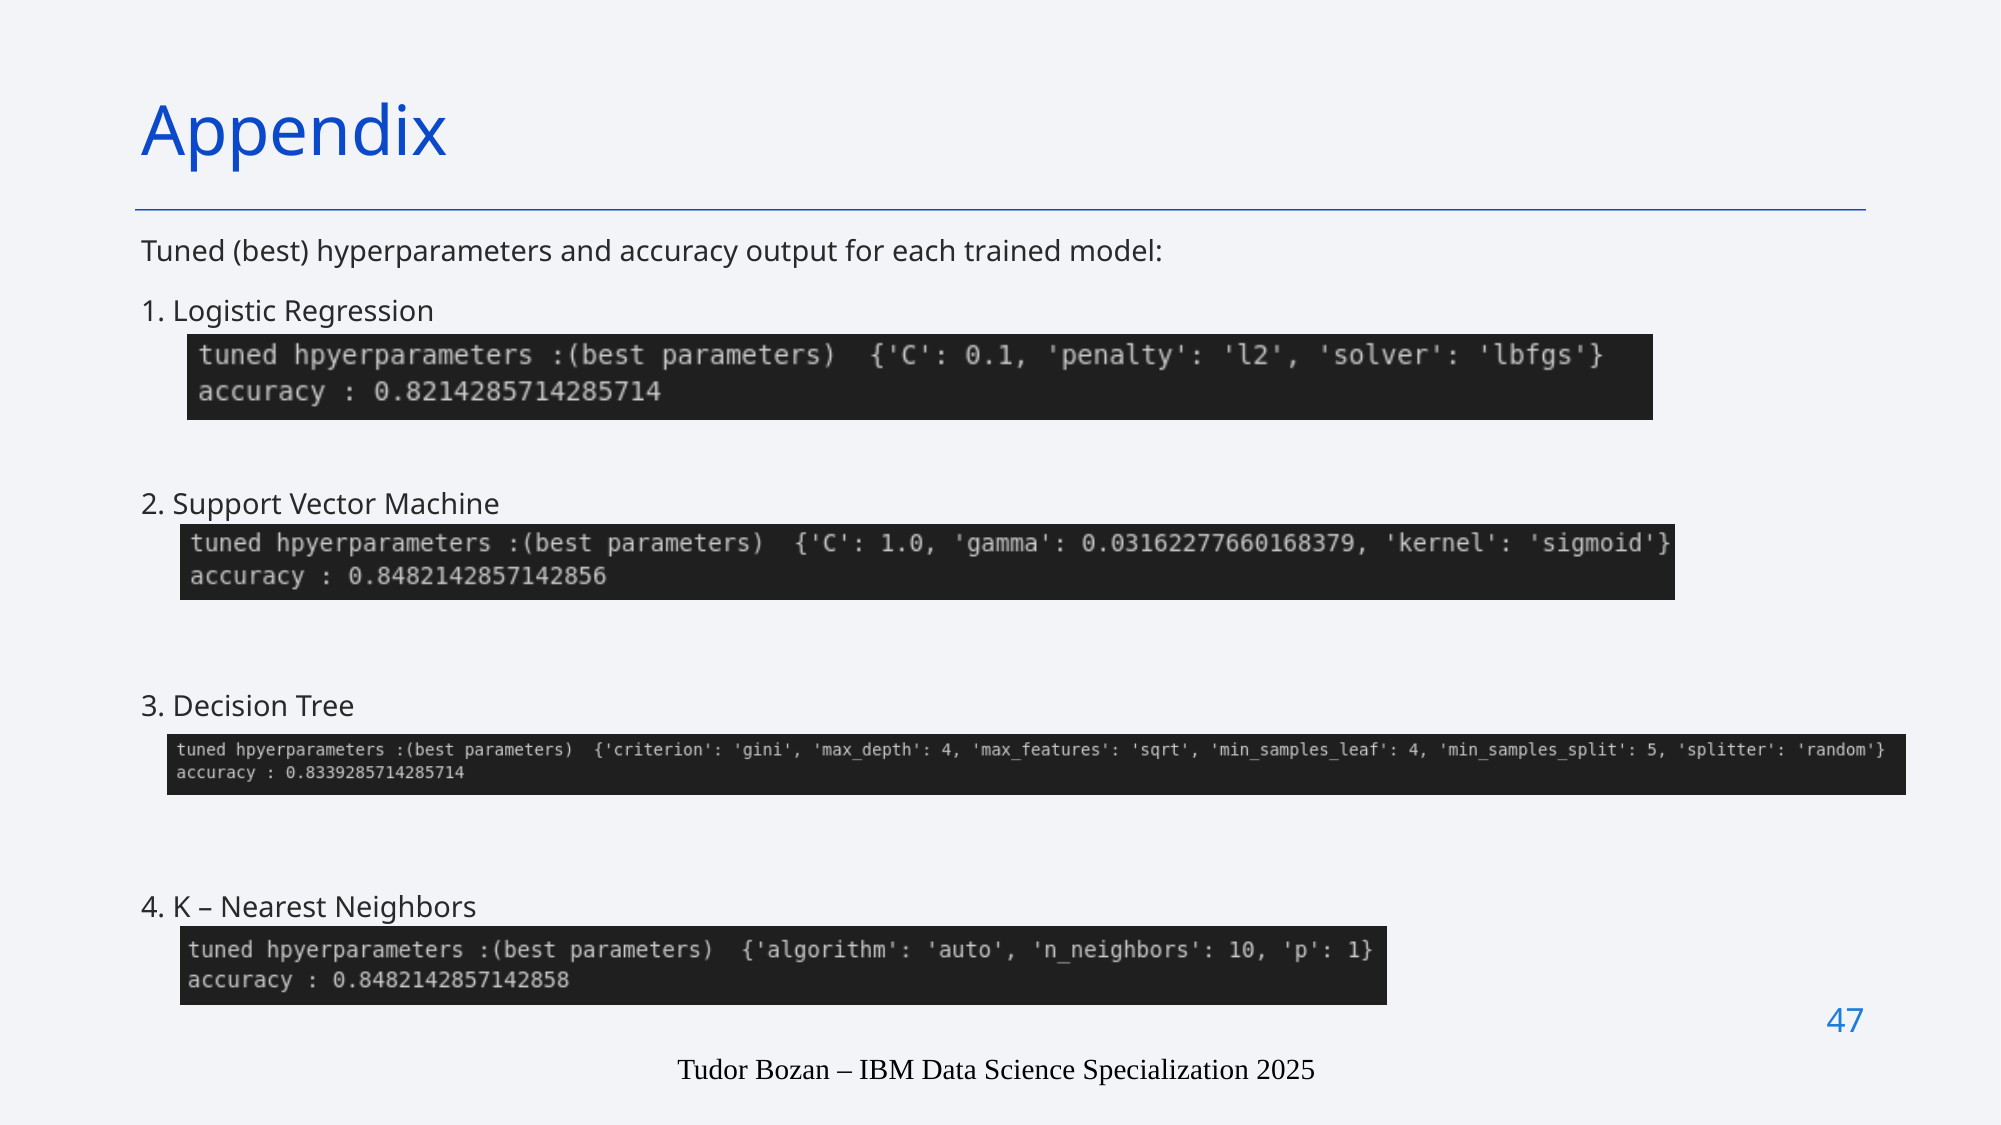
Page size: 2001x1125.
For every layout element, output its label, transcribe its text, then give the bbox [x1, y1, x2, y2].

text_box Appendix [126, 88, 1852, 179]
picture [0, 0, 2001, 1125]
text_box Tuned (best) hyperparameters and accuracy output for each trained model: 1. Logistic Regression 2. Support Vector Machine 3. Decision Tree 4. K – Nearest Neighbors [126, 224, 1852, 939]
text_box <number> [1429, 988, 1880, 1055]
